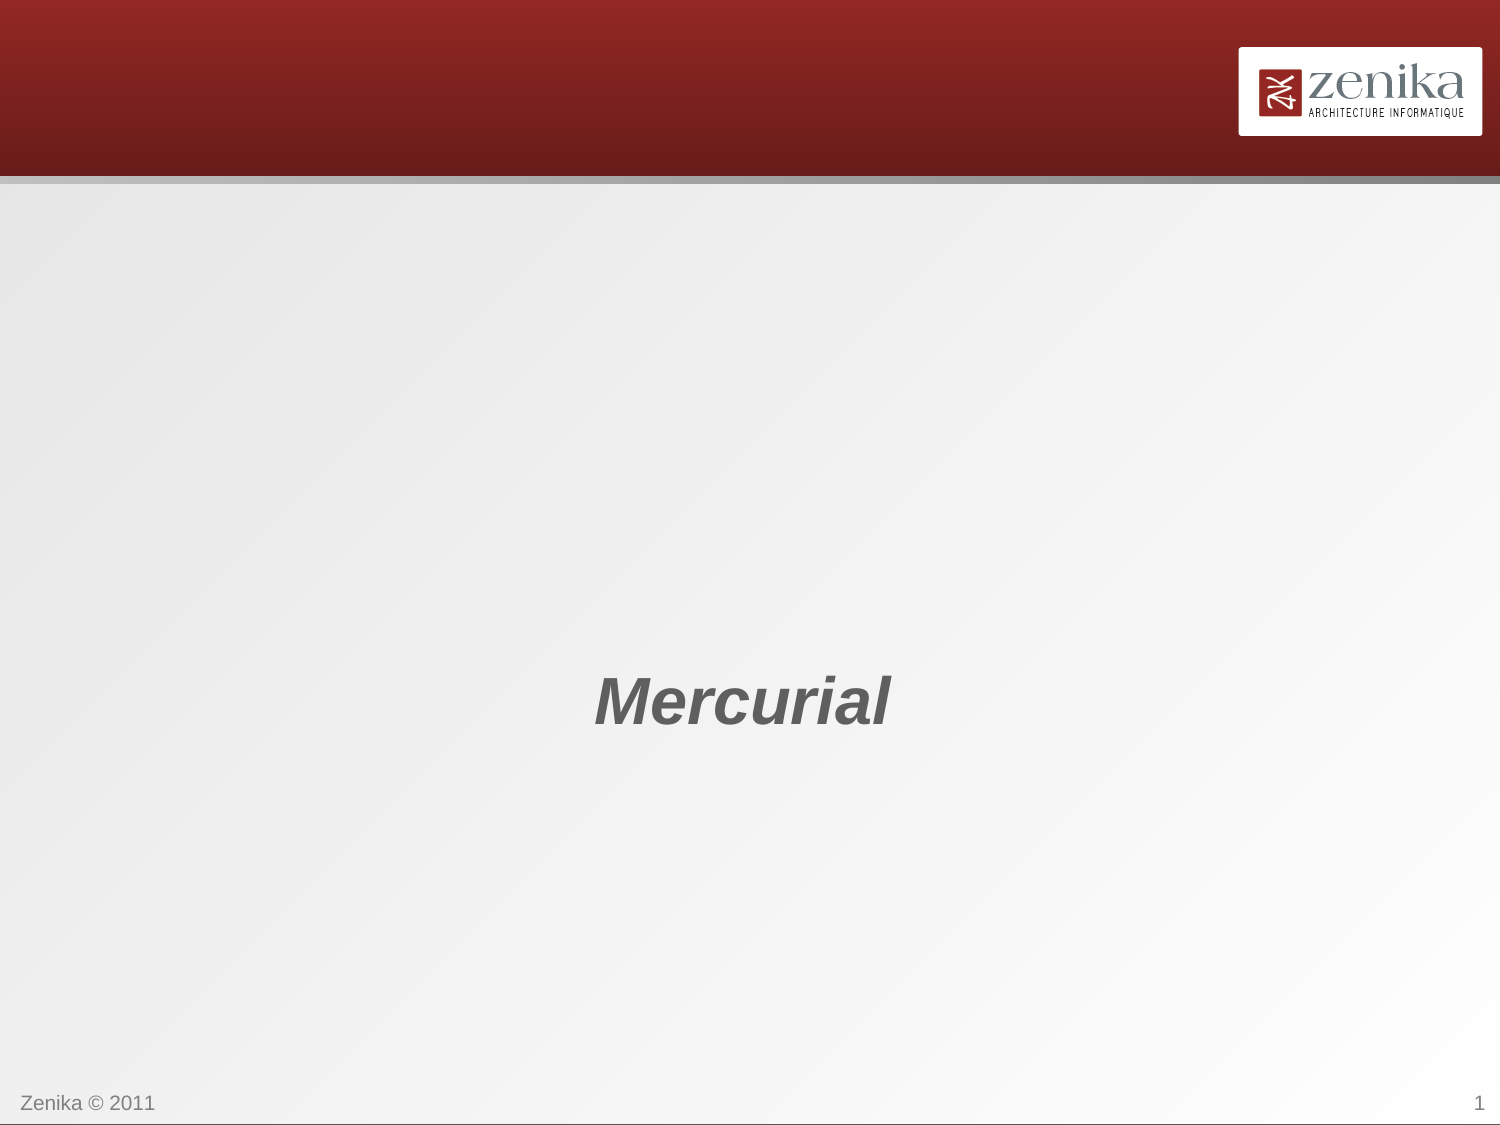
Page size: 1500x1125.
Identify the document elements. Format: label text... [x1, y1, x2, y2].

picture [1257, 58, 1464, 125]
text_box Mercurial [50, 249, 1435, 1079]
